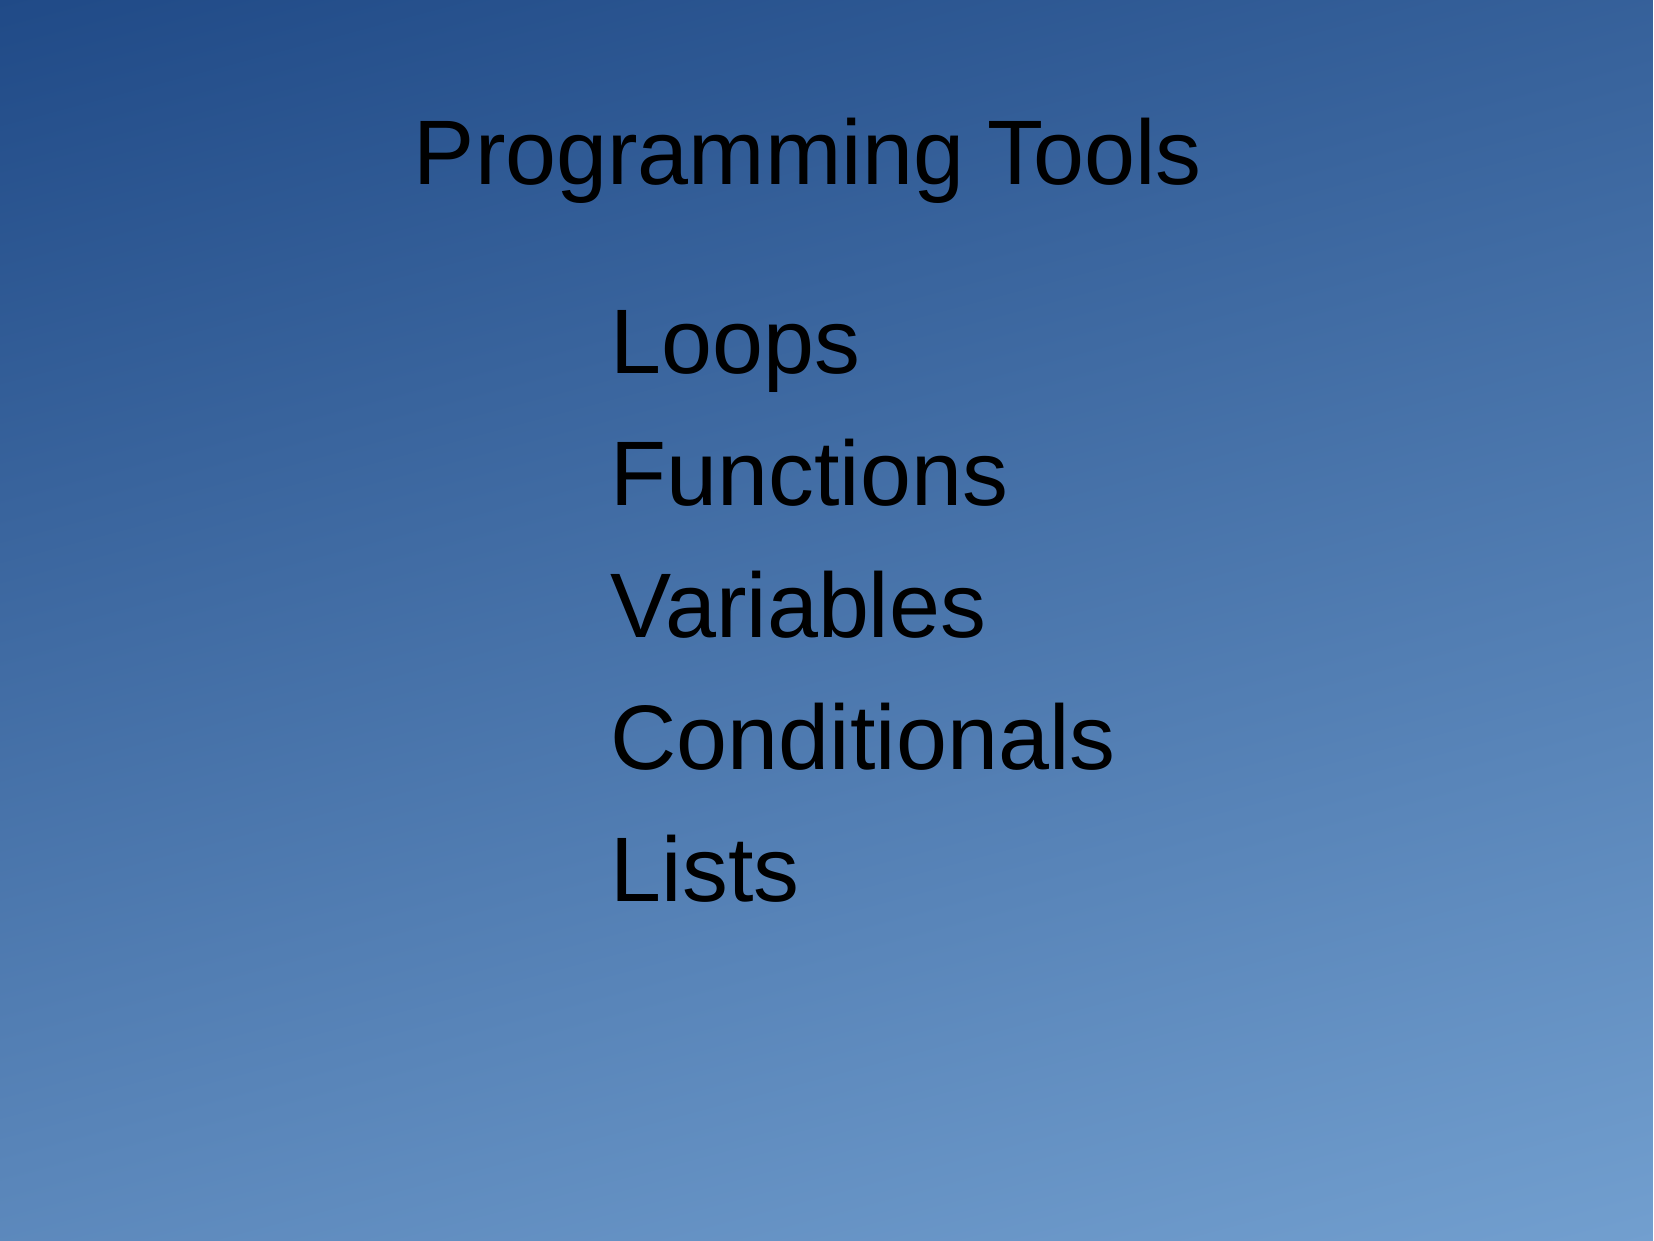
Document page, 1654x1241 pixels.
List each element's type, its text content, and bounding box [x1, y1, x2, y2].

title Programming Tools [82, 49, 1571, 257]
list Loops Functions Variables Conditionals Lists [540, 290, 1571, 1010]
